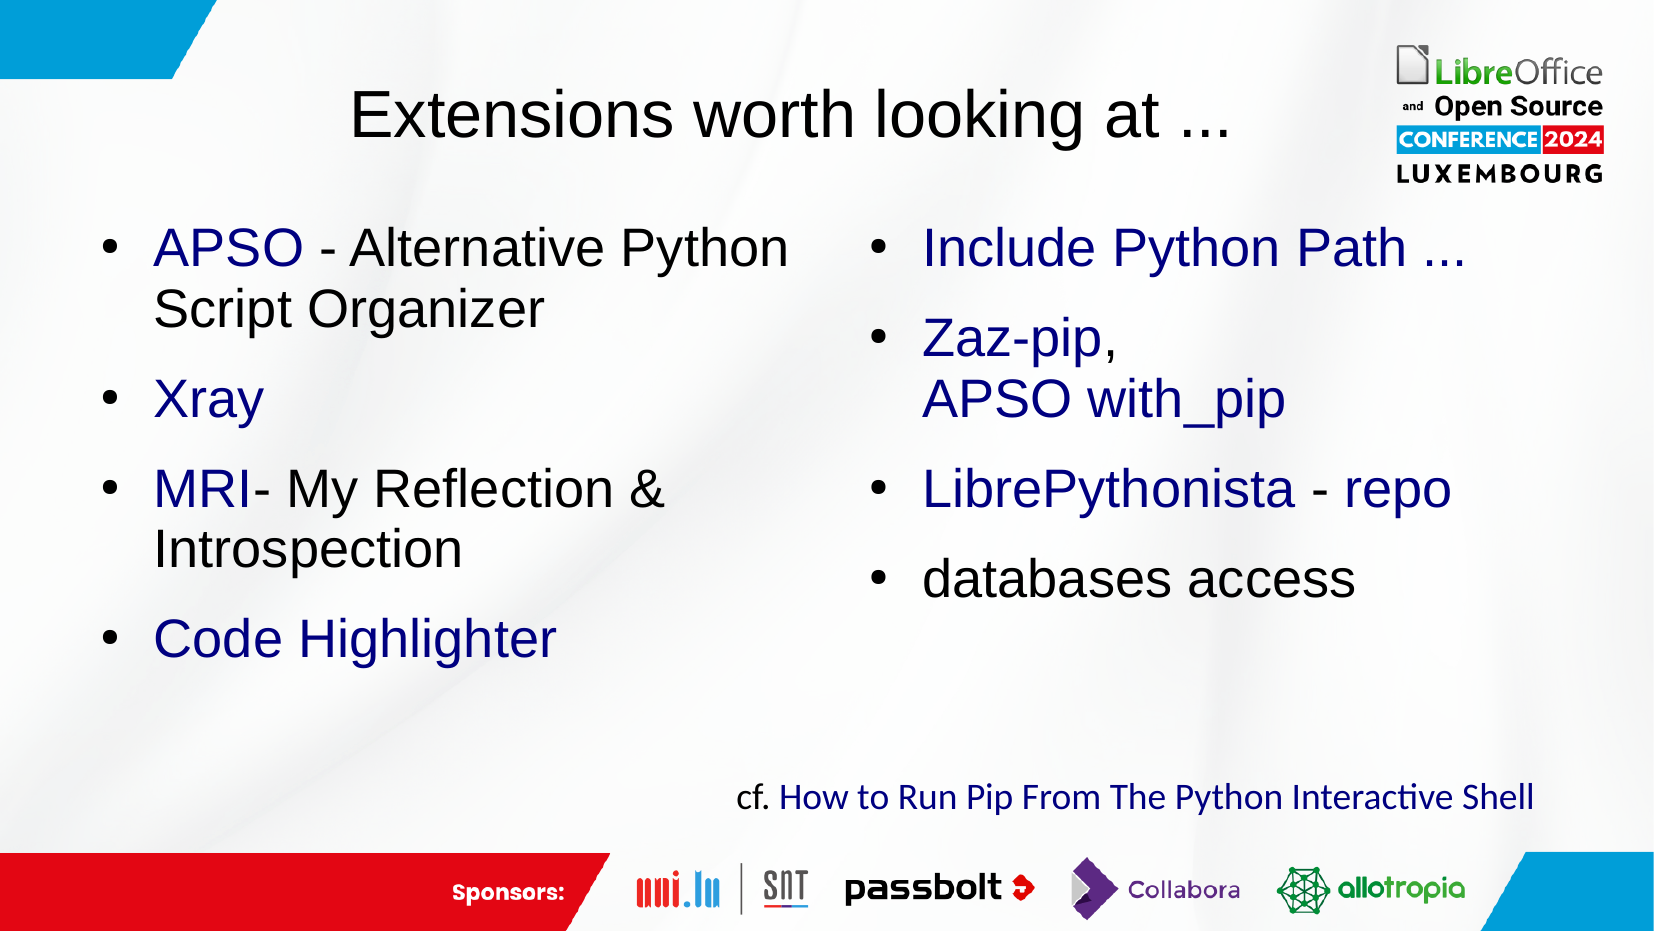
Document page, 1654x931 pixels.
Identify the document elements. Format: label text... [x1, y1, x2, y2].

list APSO - Alternative Python Script Organizer Xray MRI- My Reflection & Introspection Code Highlighter [82, 217, 809, 758]
text_box cf. How to Run Pip From The Python Interactive Shell [721, 774, 1617, 839]
list Include Python Path ... Zaz-pip, APSO with_pip LibrePythonista - repo databases access [851, 217, 1654, 758]
title Extensions worth looking at ... [206, 37, 1359, 193]
picture [0, 0, 1654, 931]
